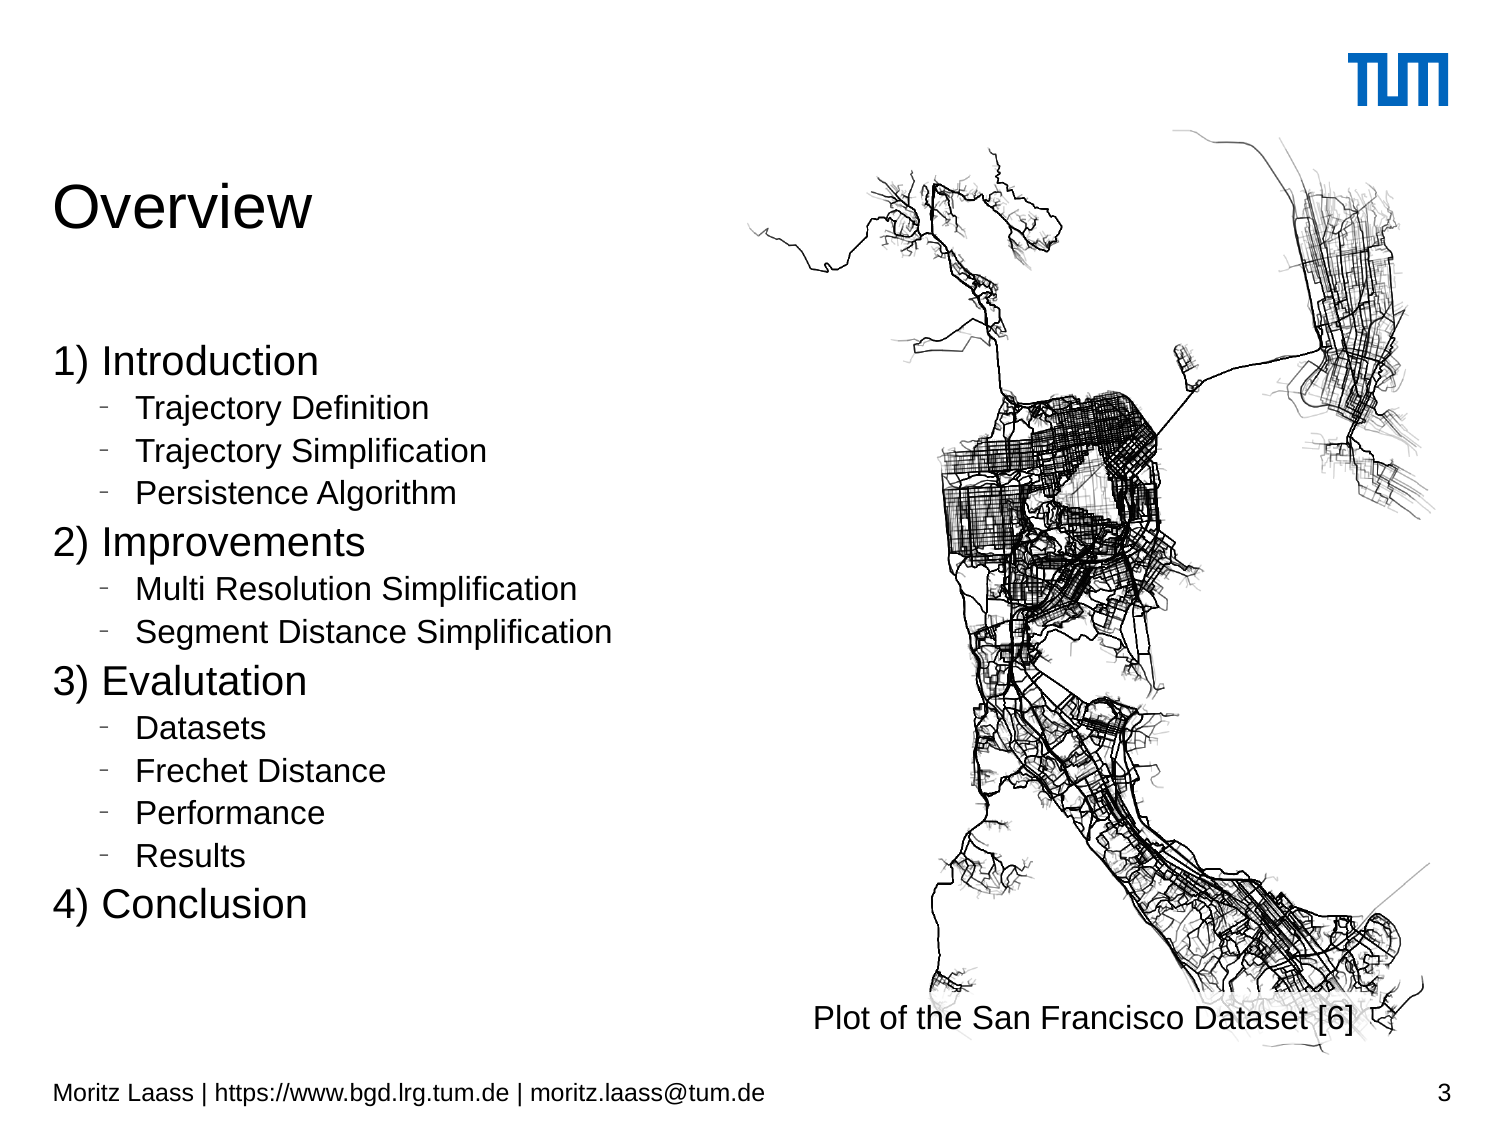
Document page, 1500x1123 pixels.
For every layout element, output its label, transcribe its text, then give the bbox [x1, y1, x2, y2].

list Introduction Trajectory Definition Trajectory Simplification Persistence Algorithm Improvements Multi Resolution Simplification Segment Distance Simplification Evalutation Datasets Frechet Distance Performance Results Conclusion [52, 330, 697, 898]
title Overview [52, 171, 1453, 242]
picture [530, 107, 1452, 171]
text_box Plot of the San Francisco Dataset [6] [625, 992, 1371, 1044]
picture [530, 242, 1452, 1078]
